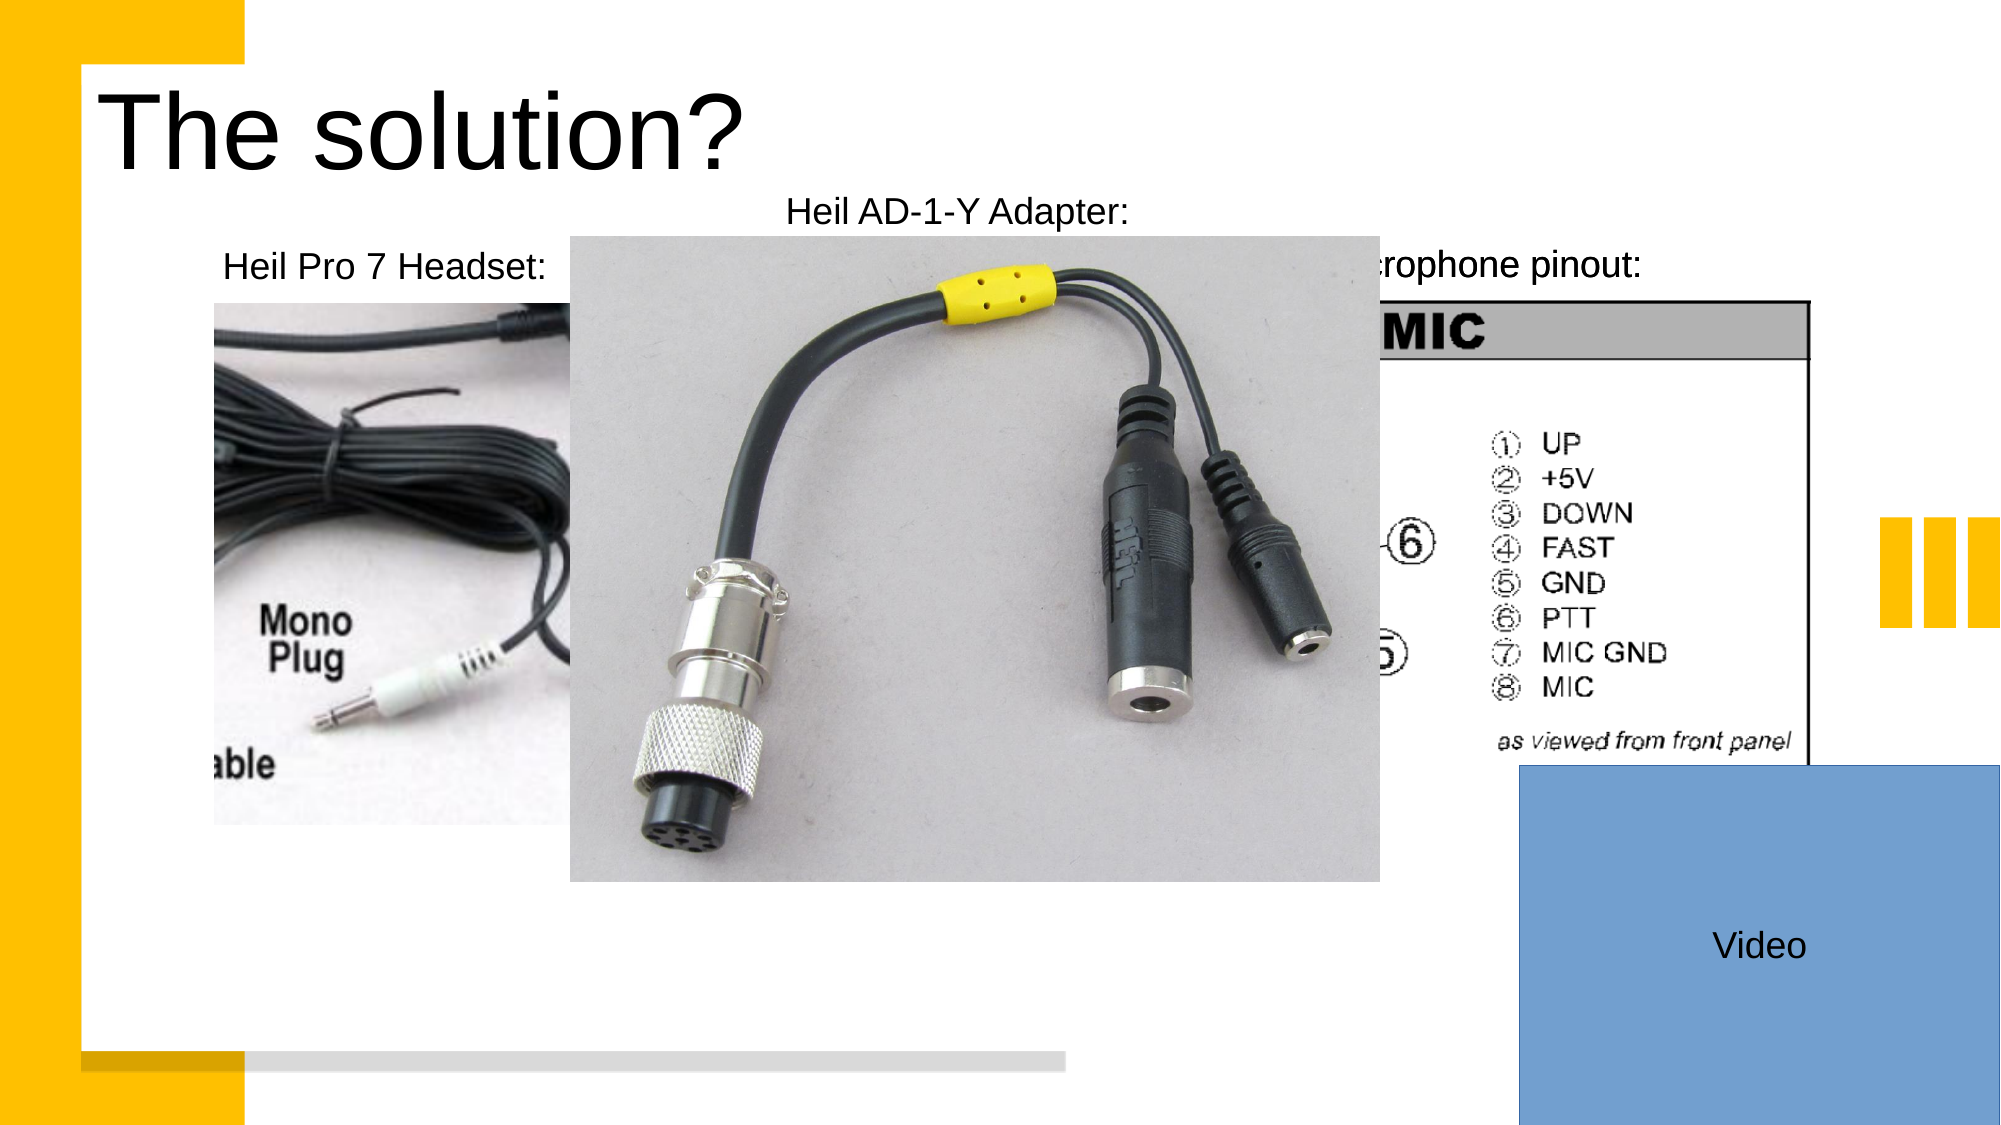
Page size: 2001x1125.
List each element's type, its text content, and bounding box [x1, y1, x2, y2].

text_box Heil Pro 7 Headset: [207, 238, 563, 296]
text_box Heil AD-1-Y Adapter: [770, 183, 1145, 236]
text_box Yaesu FT-920 Microphone pinout: [1381, 236, 1658, 294]
text_box [0, 0, 2000, 1125]
text_box Video [1519, 765, 2000, 1125]
text_box The solution? [81, 64, 1921, 201]
picture [214, 236, 1811, 882]
